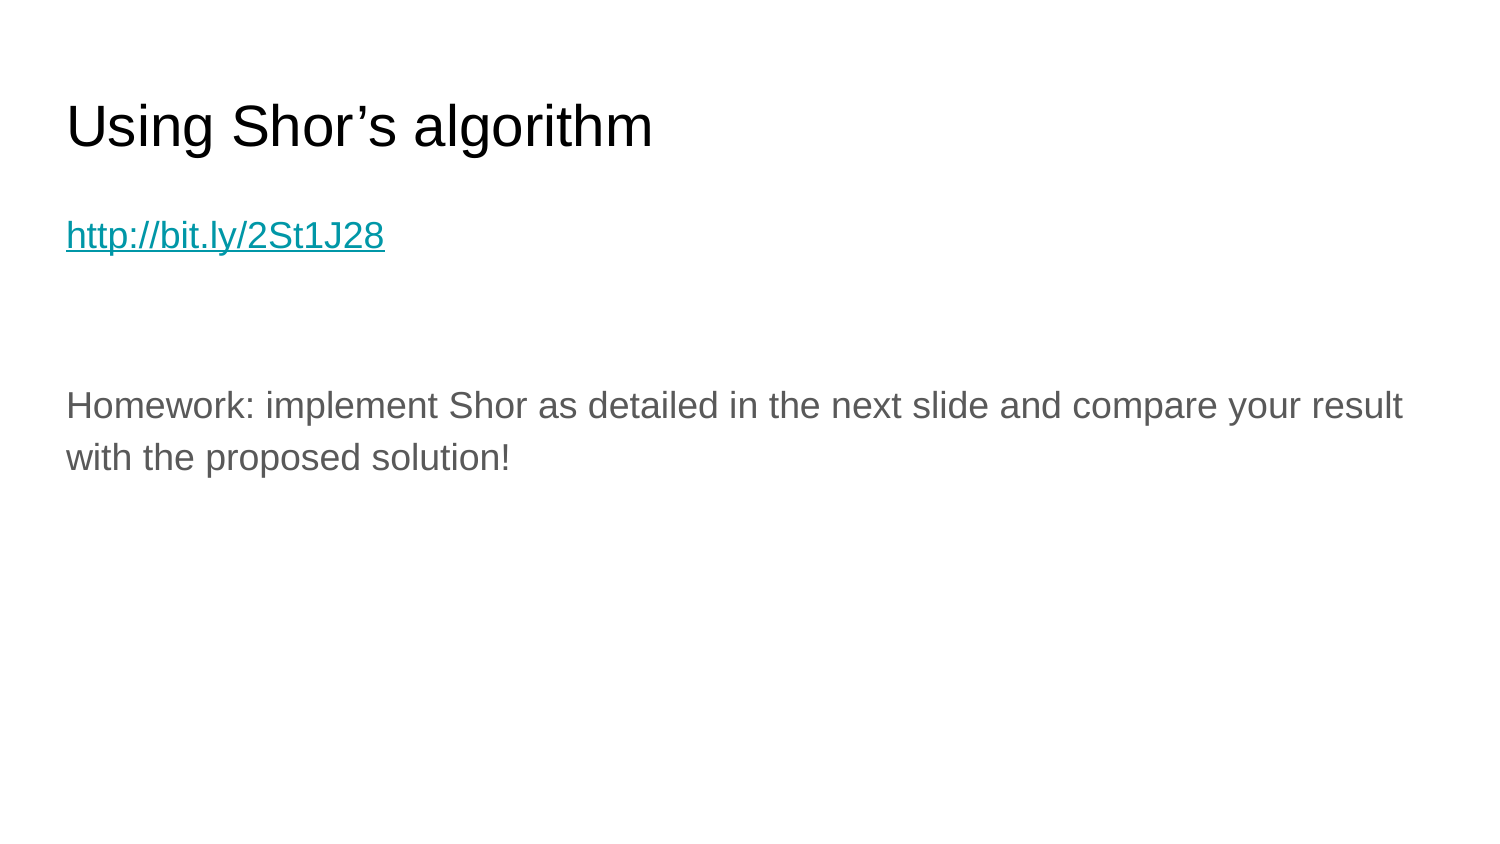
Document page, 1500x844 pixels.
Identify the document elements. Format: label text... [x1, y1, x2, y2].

list http://bit.ly/2St1J28 Homework: implement Shor as detailed in the next slide and compare your result with the proposed solution! [51, 189, 1449, 750]
title Using Shor’s algorithm [51, 72, 1449, 167]
